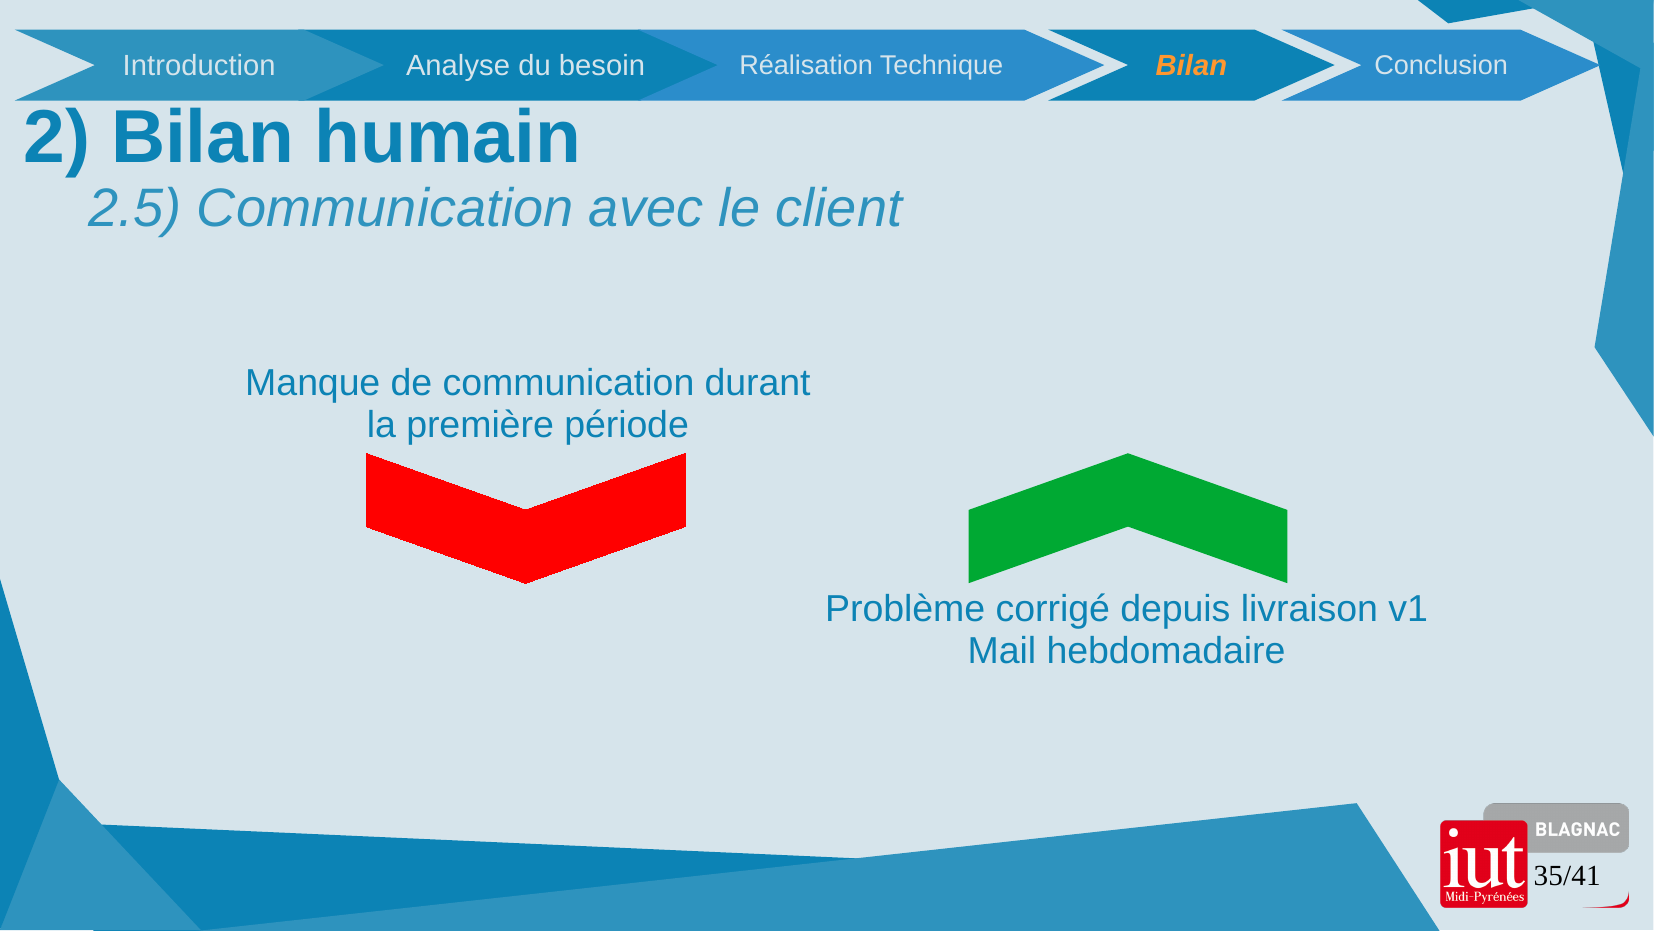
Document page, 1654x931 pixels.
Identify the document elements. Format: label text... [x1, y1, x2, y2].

text_box Manque de communication durant la première période [230, 354, 826, 454]
text_box Analyse du besoin [305, 29, 715, 94]
picture [1440, 803, 1629, 908]
text_box Bilan [1048, 29, 1335, 94]
text_box Réalisation Technique [637, 29, 1105, 94]
text_box [366, 453, 686, 584]
title 2) Bilan humain [23, 94, 1512, 179]
title 2.5) Communication avec le client [88, 177, 1388, 238]
text_box [968, 453, 1288, 584]
text_box Conclusion [1281, 29, 1601, 101]
text_box Introduction [14, 29, 384, 94]
text_box Problème corrigé depuis livraison v1 Mail hebdomadaire [810, 580, 1443, 680]
